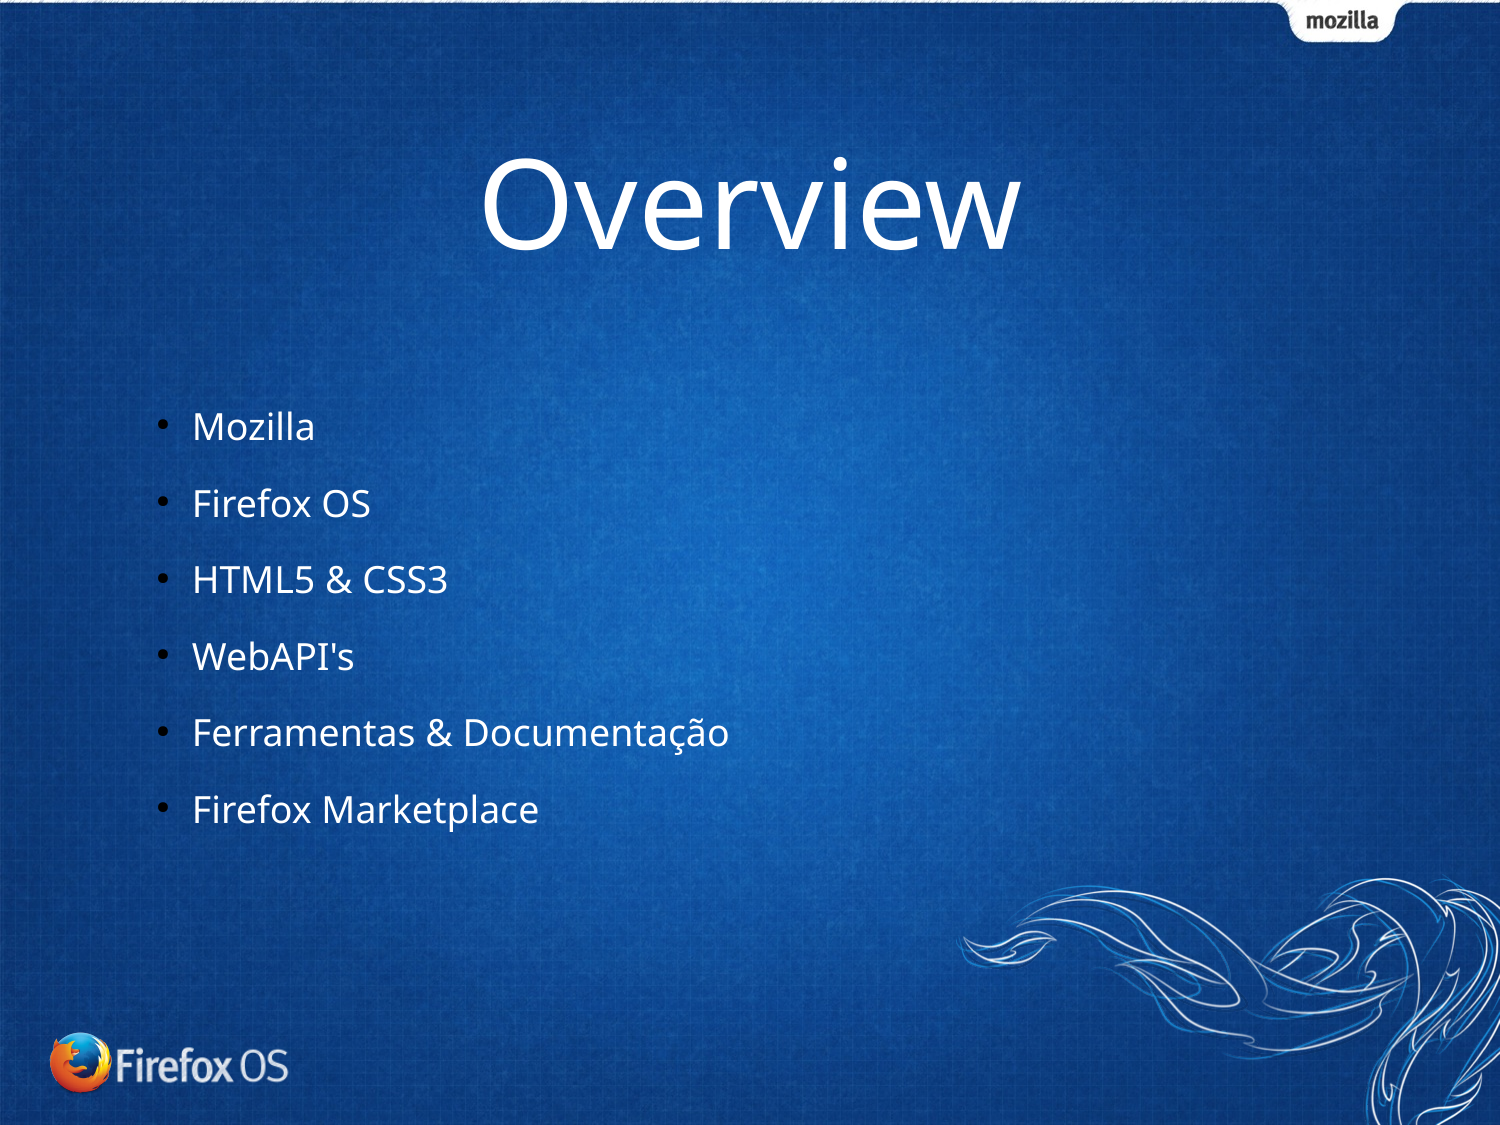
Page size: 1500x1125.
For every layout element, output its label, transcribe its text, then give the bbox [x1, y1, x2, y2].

text_box Mozilla Firefox OS HTML5 & CSS3 WebAPI's Ferramentas & Documentação Firefox Marketplace [141, 367, 922, 817]
subtitle Overview [75, 45, 1425, 357]
picture [0, 0, 1500, 1125]
list [761, 357, 1425, 1005]
